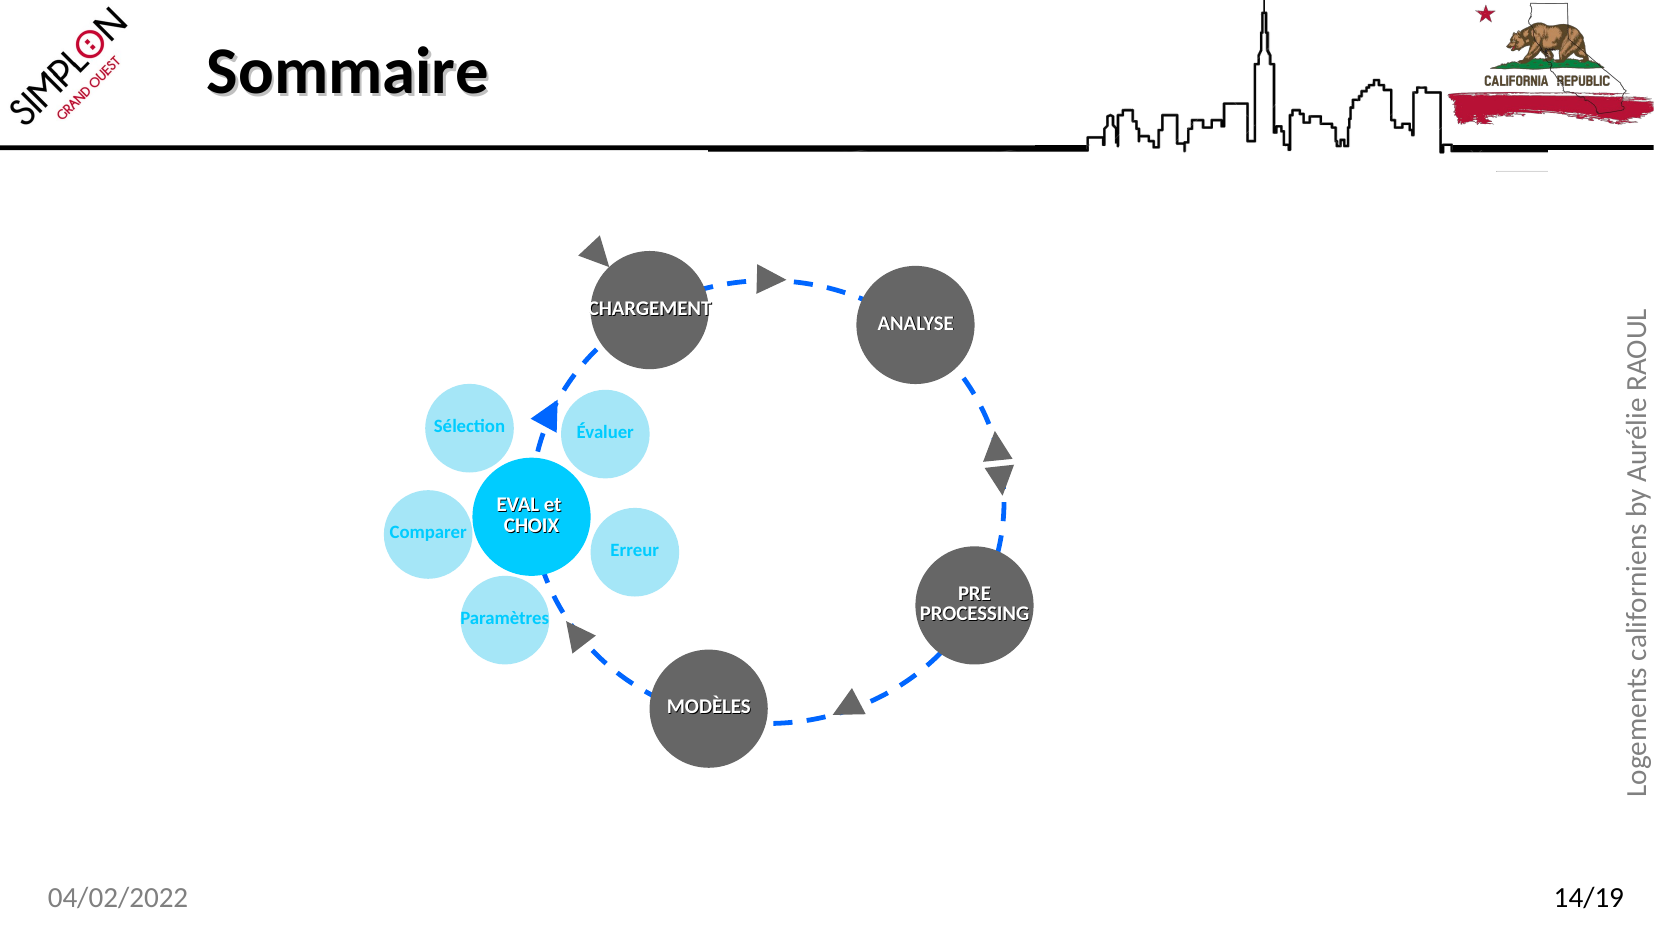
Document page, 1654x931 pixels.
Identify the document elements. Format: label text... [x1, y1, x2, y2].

text_box EVAL et CHOIX [472, 457, 591, 576]
text_box ANALYSE [856, 265, 975, 385]
text_box Comparer [383, 490, 473, 579]
text_box Erreur [590, 507, 680, 597]
text_box MODÈLES [649, 649, 768, 768]
text_box Sélection [425, 383, 514, 473]
text_box [578, 235, 610, 268]
text_box Évaluer [561, 389, 650, 479]
text_box [530, 264, 1015, 724]
picture [708, 0, 1654, 172]
title Sommaire [206, 24, 1447, 129]
text_box PRE PROCESSING [915, 546, 1034, 665]
picture [2, 2, 147, 145]
text_box CHARGEMENT [590, 250, 709, 370]
text_box Paramètres [460, 575, 550, 665]
